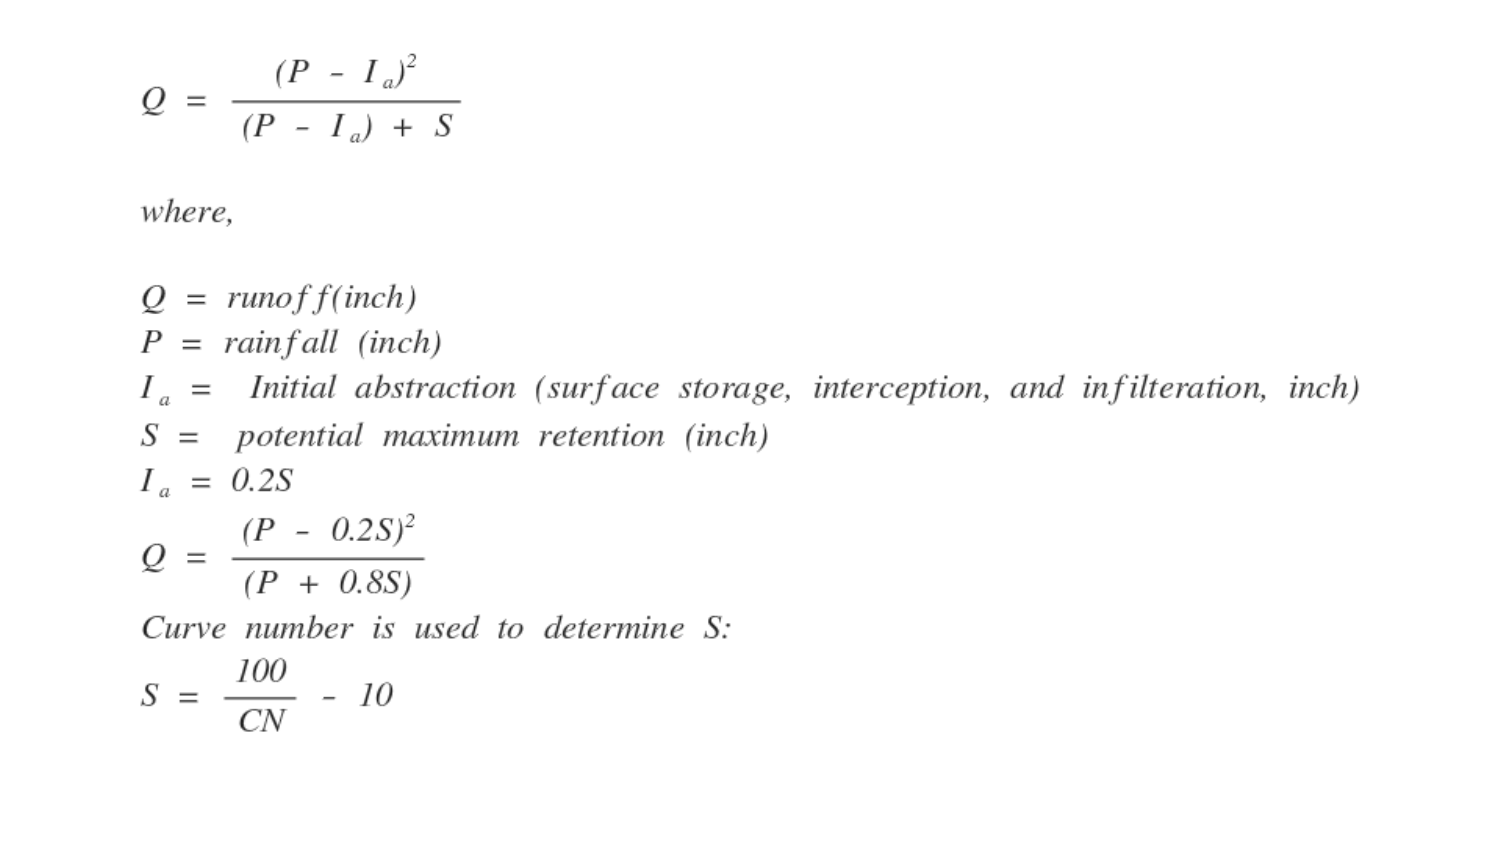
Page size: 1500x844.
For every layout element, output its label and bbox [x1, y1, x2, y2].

picture [133, 48, 1367, 828]
